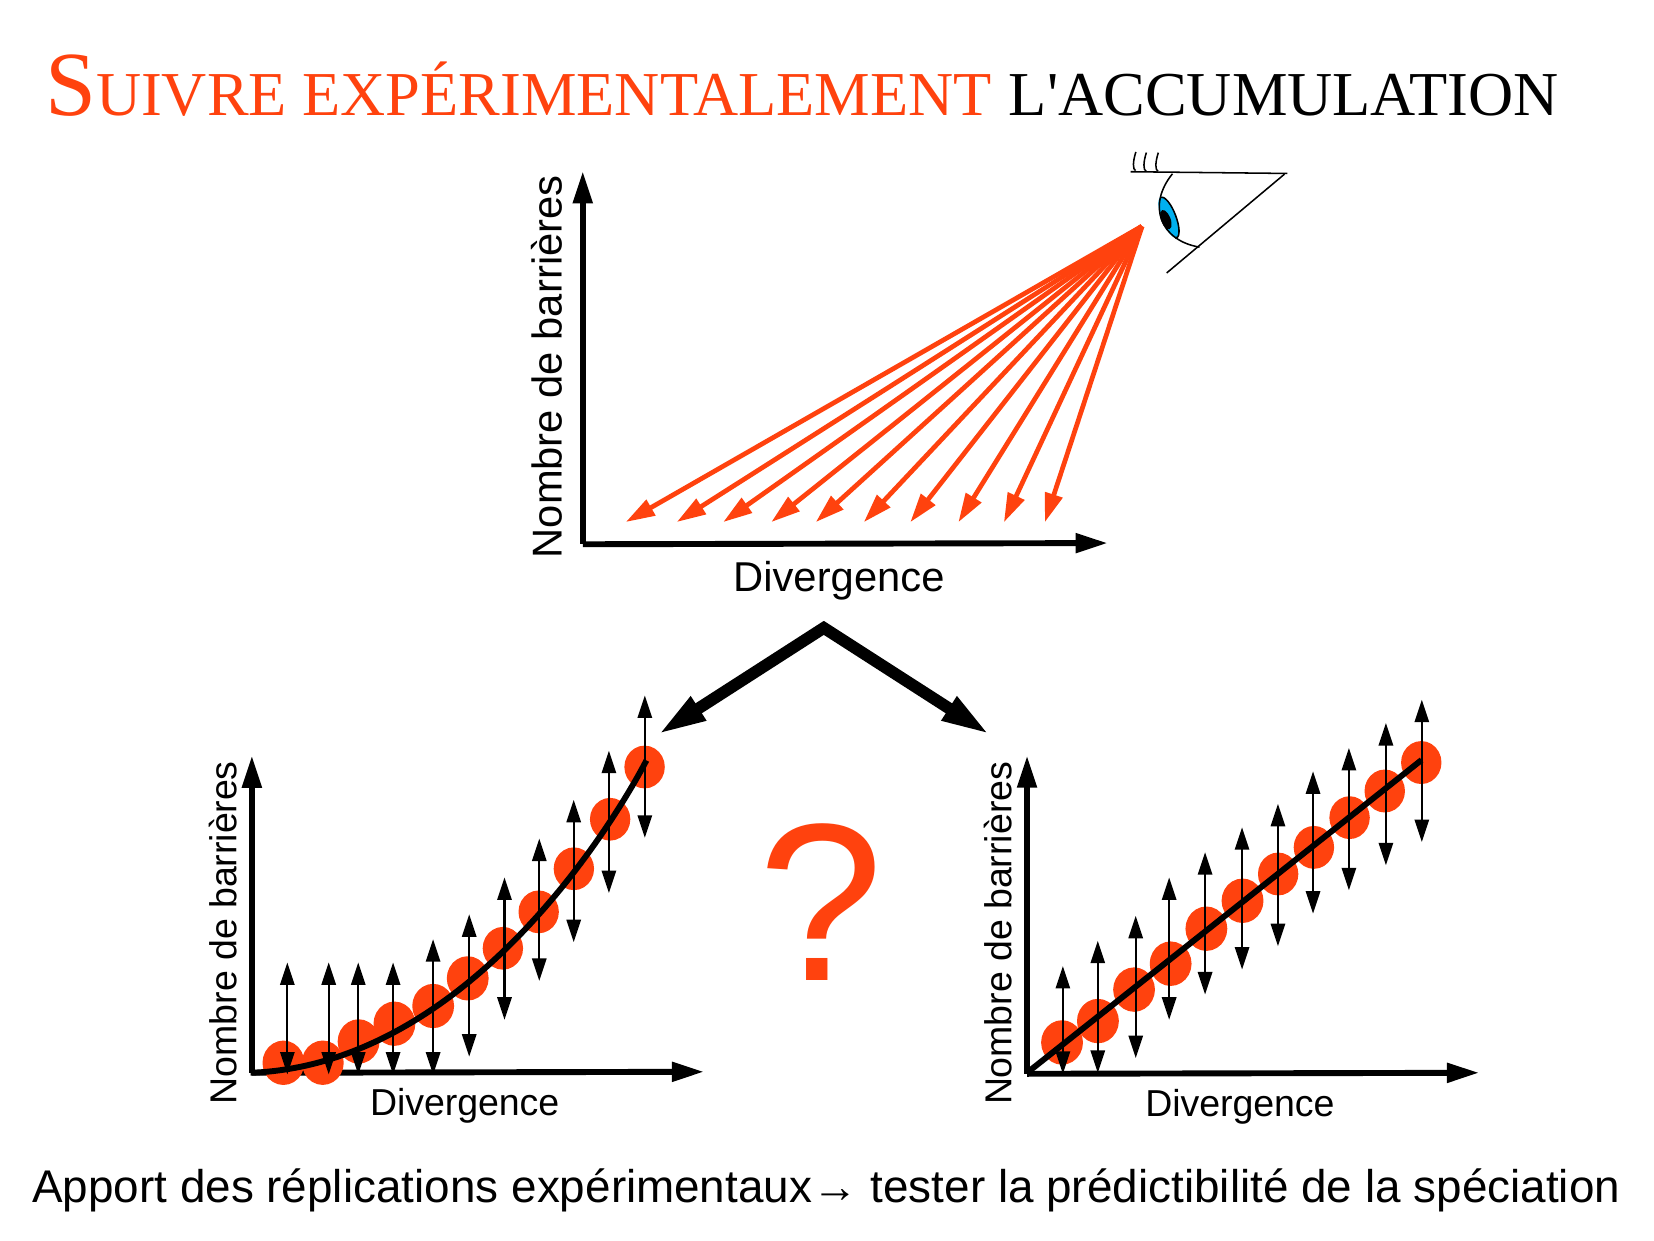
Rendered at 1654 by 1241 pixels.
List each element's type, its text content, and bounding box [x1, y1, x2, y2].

text_box [269, 1071, 300, 1083]
text_box [568, 880, 573, 888]
text_box [1206, 909, 1220, 926]
text_box [305, 1060, 341, 1082]
text_box [330, 1045, 339, 1053]
text_box [1170, 944, 1180, 954]
text_box [1188, 909, 1204, 939]
text_box [304, 1043, 328, 1062]
text_box [610, 800, 618, 814]
text_box Nombre de barrières [194, 746, 252, 1119]
text_box [1137, 970, 1145, 981]
text_box [434, 986, 447, 1003]
text_box [1170, 952, 1189, 983]
text_box [1372, 794, 1385, 810]
text_box [521, 893, 538, 924]
text_box [1301, 852, 1312, 866]
text_box [1408, 765, 1421, 782]
text_box [394, 1004, 412, 1028]
text_box [556, 850, 573, 882]
text_box [1350, 799, 1361, 812]
text_box [1267, 880, 1277, 893]
text_box [1099, 1010, 1116, 1041]
text_box [646, 748, 662, 786]
text_box [1044, 1023, 1062, 1053]
text_box [1231, 908, 1241, 920]
text_box [1314, 828, 1324, 840]
text_box [1387, 782, 1403, 810]
text_box [1243, 881, 1256, 897]
text_box [627, 748, 644, 780]
text_box [1099, 1001, 1107, 1011]
text_box [422, 1014, 432, 1026]
text_box [540, 893, 549, 907]
text_box [1337, 823, 1348, 836]
text_box [1206, 922, 1225, 948]
text_box [376, 1004, 392, 1035]
text_box [485, 929, 503, 959]
text_box [470, 959, 482, 976]
text_box Nombre de barrières [516, 160, 578, 574]
text_box [1314, 838, 1332, 866]
text_box Apport des réplications expérimentaux→ tester la prédictibilité de la spéciation [17, 1153, 1637, 1220]
text_box [1084, 1022, 1097, 1041]
text_box [288, 1044, 302, 1065]
text_box [1350, 809, 1367, 837]
text_box [1156, 966, 1168, 983]
text_box [1387, 772, 1395, 782]
text_box [470, 973, 486, 998]
text_box [1279, 855, 1290, 868]
text_box ? [744, 769, 910, 1036]
text_box [1404, 744, 1421, 769]
text_box [1224, 881, 1241, 910]
text_box [1079, 1001, 1097, 1026]
text_box Nombre de barrières [970, 747, 1027, 1120]
text_box [1152, 944, 1168, 968]
text_box [540, 903, 556, 931]
text_box [1296, 829, 1312, 854]
text_box [458, 988, 468, 998]
text_box [506, 930, 515, 943]
text_box [1051, 1055, 1058, 1062]
text_box [1367, 772, 1385, 797]
text_box Divergence [1130, 1075, 1350, 1133]
text_box [1116, 970, 1135, 996]
text_box [575, 859, 592, 888]
text_box [449, 959, 468, 990]
text_box [1064, 1036, 1081, 1061]
text_box [362, 1045, 377, 1060]
text_box [415, 986, 432, 1015]
text_box [610, 807, 628, 838]
text_box [359, 1022, 377, 1045]
text_box [1195, 938, 1204, 948]
text_box [340, 1022, 357, 1051]
text_box [1137, 980, 1152, 1009]
text_box [531, 921, 538, 931]
text_box [1332, 799, 1348, 825]
text_box [638, 774, 644, 786]
text_box [1064, 1023, 1076, 1038]
text_box [495, 957, 503, 967]
text_box [434, 1001, 452, 1026]
text_box [1260, 855, 1277, 881]
text_box [394, 1026, 413, 1043]
text_box [1121, 992, 1135, 1009]
text_box [506, 941, 521, 967]
text_box Divergence [355, 1074, 575, 1132]
text_box [575, 850, 583, 864]
text_box SUIVRE EXPÉRIMENTALEMENT L'ACCUMULATION [30, 26, 1575, 144]
text_box [1279, 866, 1296, 893]
text_box [1160, 199, 1178, 236]
text_box [265, 1043, 286, 1068]
text_box [592, 801, 608, 833]
text_box [1243, 893, 1261, 920]
text_box [1423, 744, 1439, 781]
text_box Divergence [718, 546, 960, 608]
